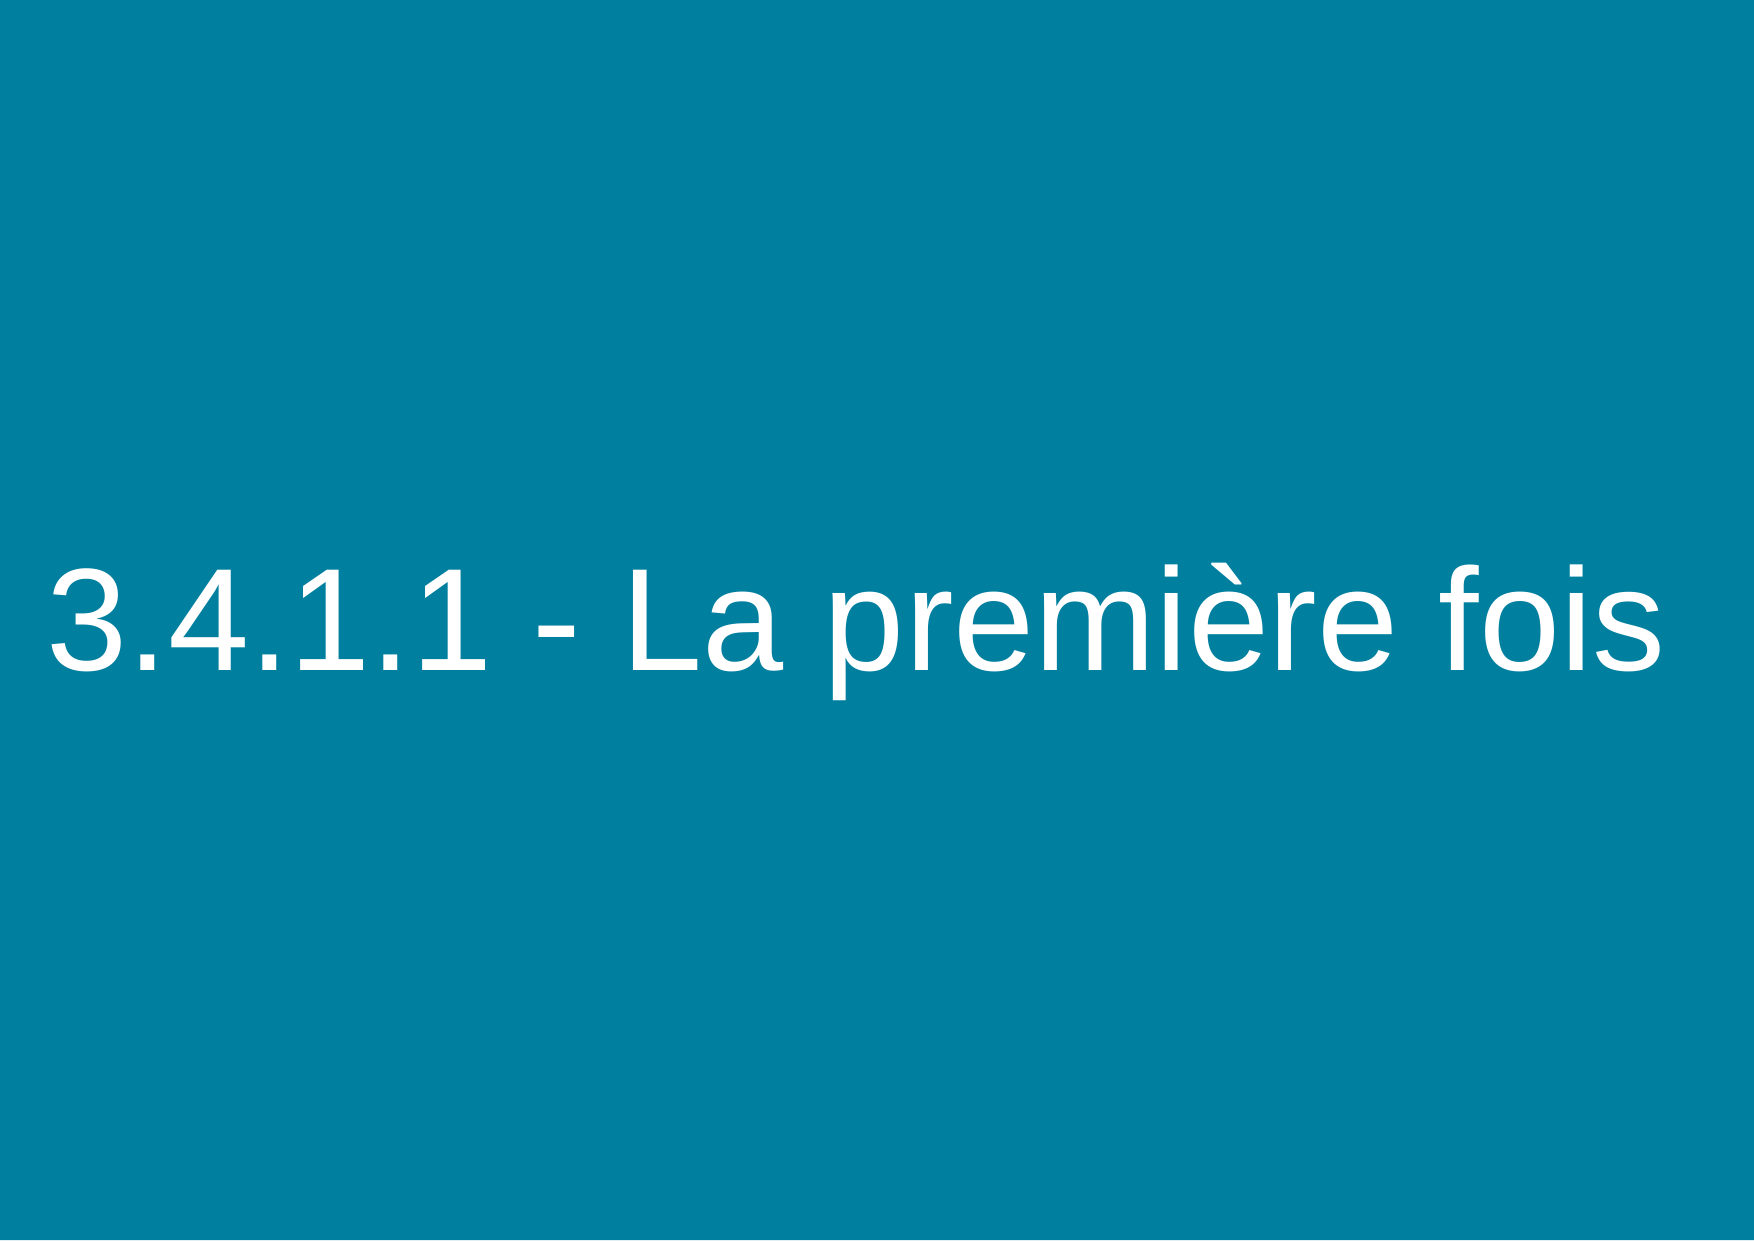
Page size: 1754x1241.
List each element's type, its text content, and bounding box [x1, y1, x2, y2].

text_box 3.4.1.1 - La première fois [0, 0, 1754, 1241]
